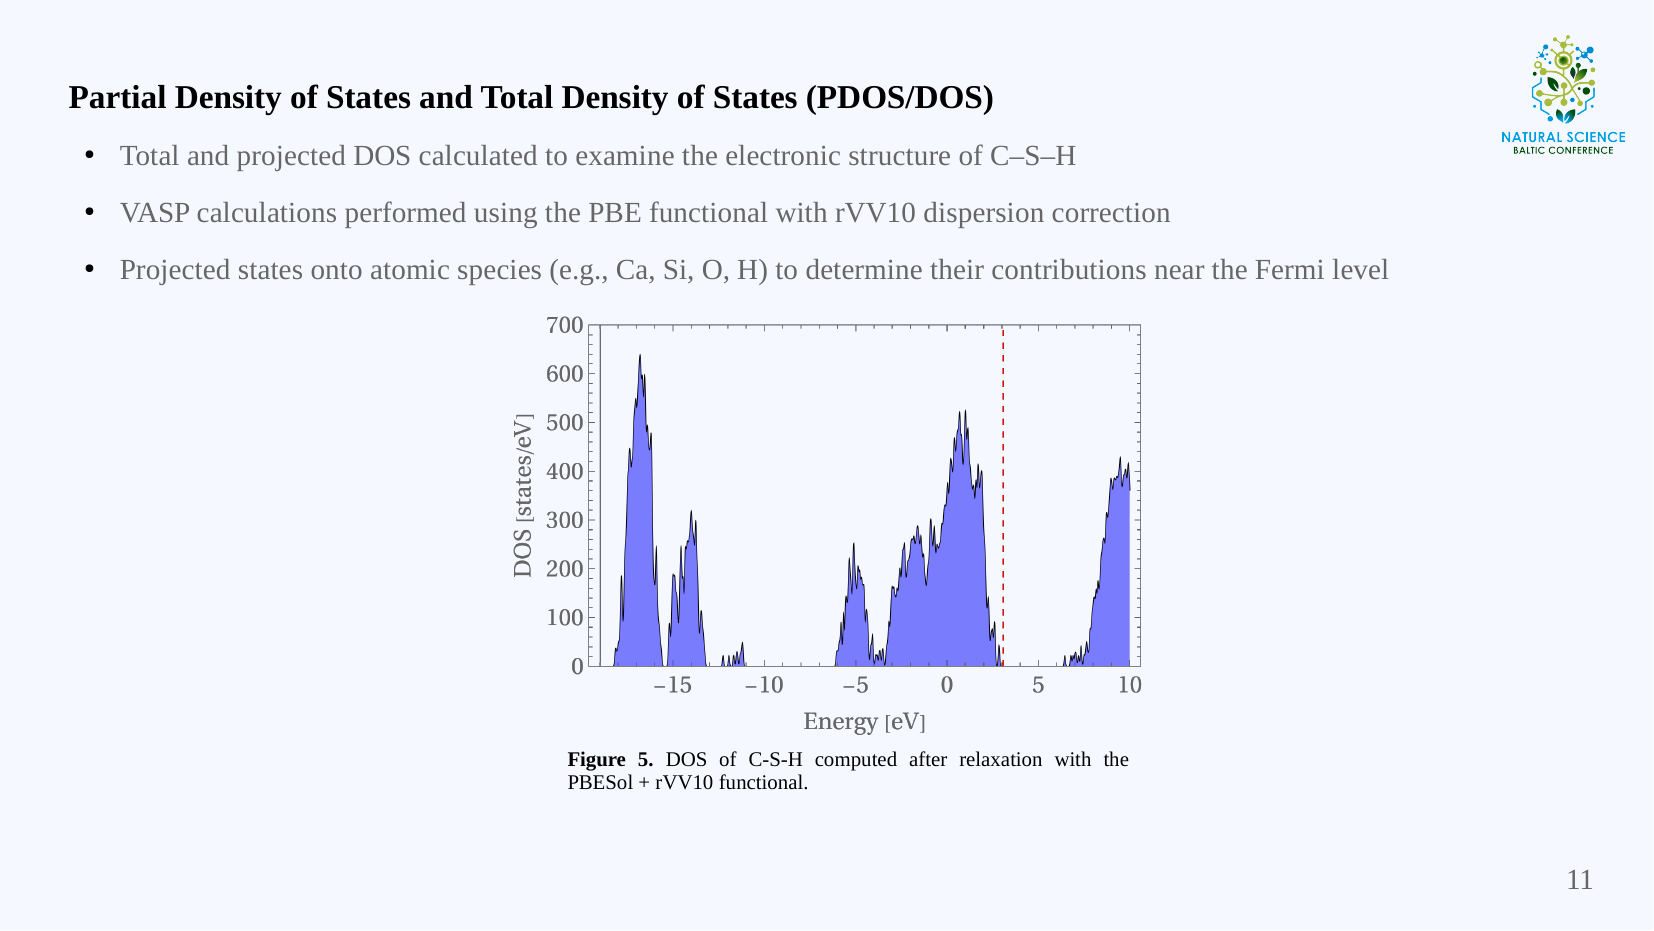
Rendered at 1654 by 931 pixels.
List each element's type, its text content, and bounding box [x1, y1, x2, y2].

text_box Figure 5. DOS of C-S-H computed after relaxation with the PBESol + rVV10 functional. [552, 741, 1144, 826]
picture [1502, 35, 1625, 154]
picture [509, 311, 1144, 737]
text_box Total and projected DOS calculated to examine the electronic structure of C–S–H VASP calculations performed using the PBE functional with rVV10 dispersion correction Projected states onto atomic species (e.g., Ca, Si, O, H) to determine their contributions near the Fermi level [69, 131, 1474, 294]
text_box Partial Density of States and Total Density of States (PDOS/DOS) [53, 71, 1122, 161]
